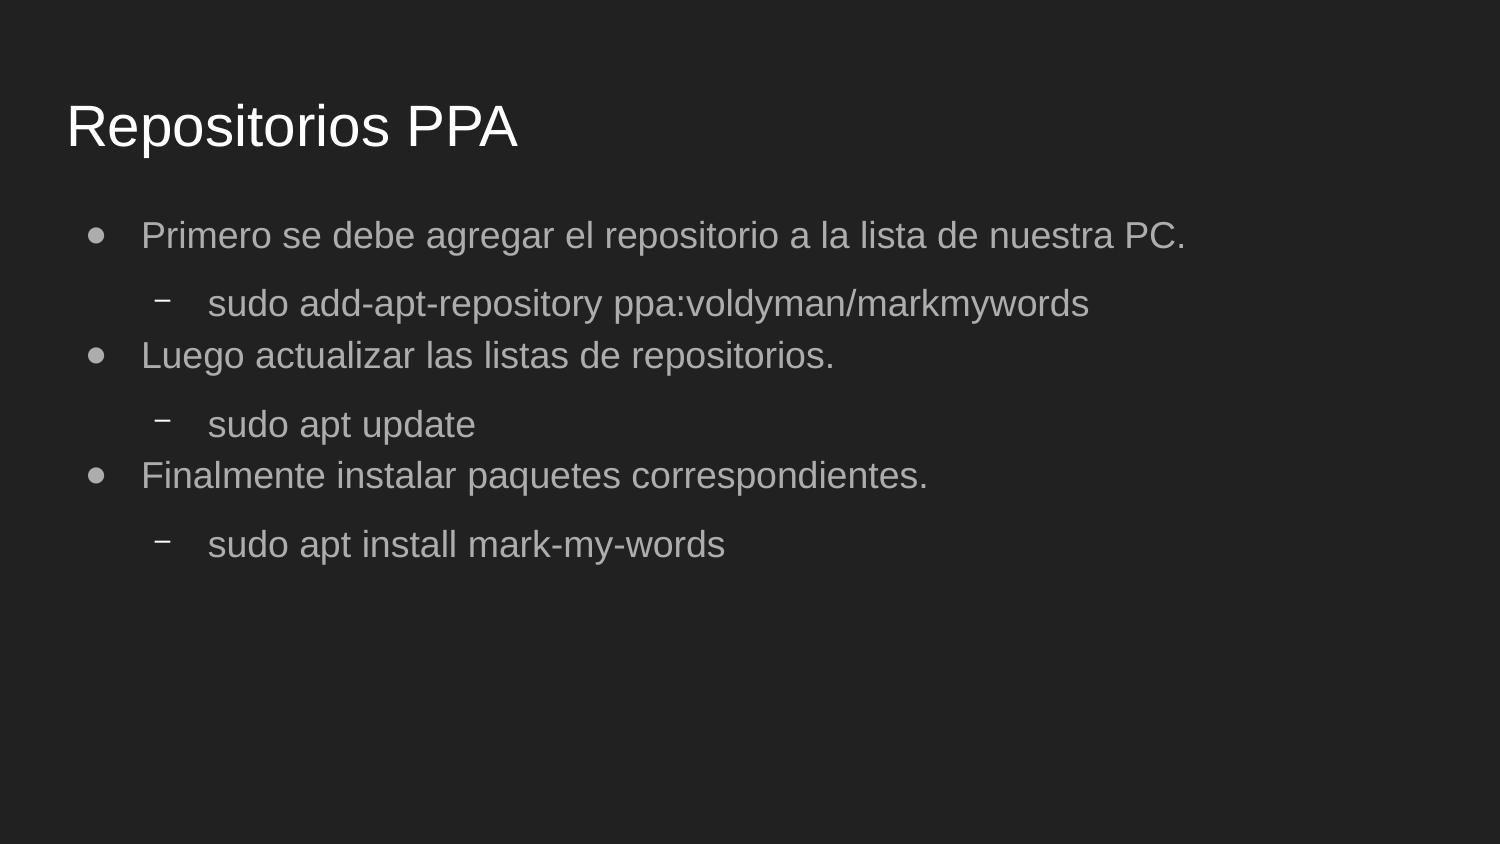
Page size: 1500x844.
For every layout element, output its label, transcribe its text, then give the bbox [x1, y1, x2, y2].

title Repositorios PPA [51, 72, 1449, 167]
list Primero se debe agregar el repositorio a la lista de nuestra PC. sudo add-apt-repository ppa:voldyman/markmywords Luego actualizar las listas de repositorios. sudo apt update Finalmente instalar paquetes correspondientes. sudo apt install mark-my-words [51, 189, 1449, 750]
